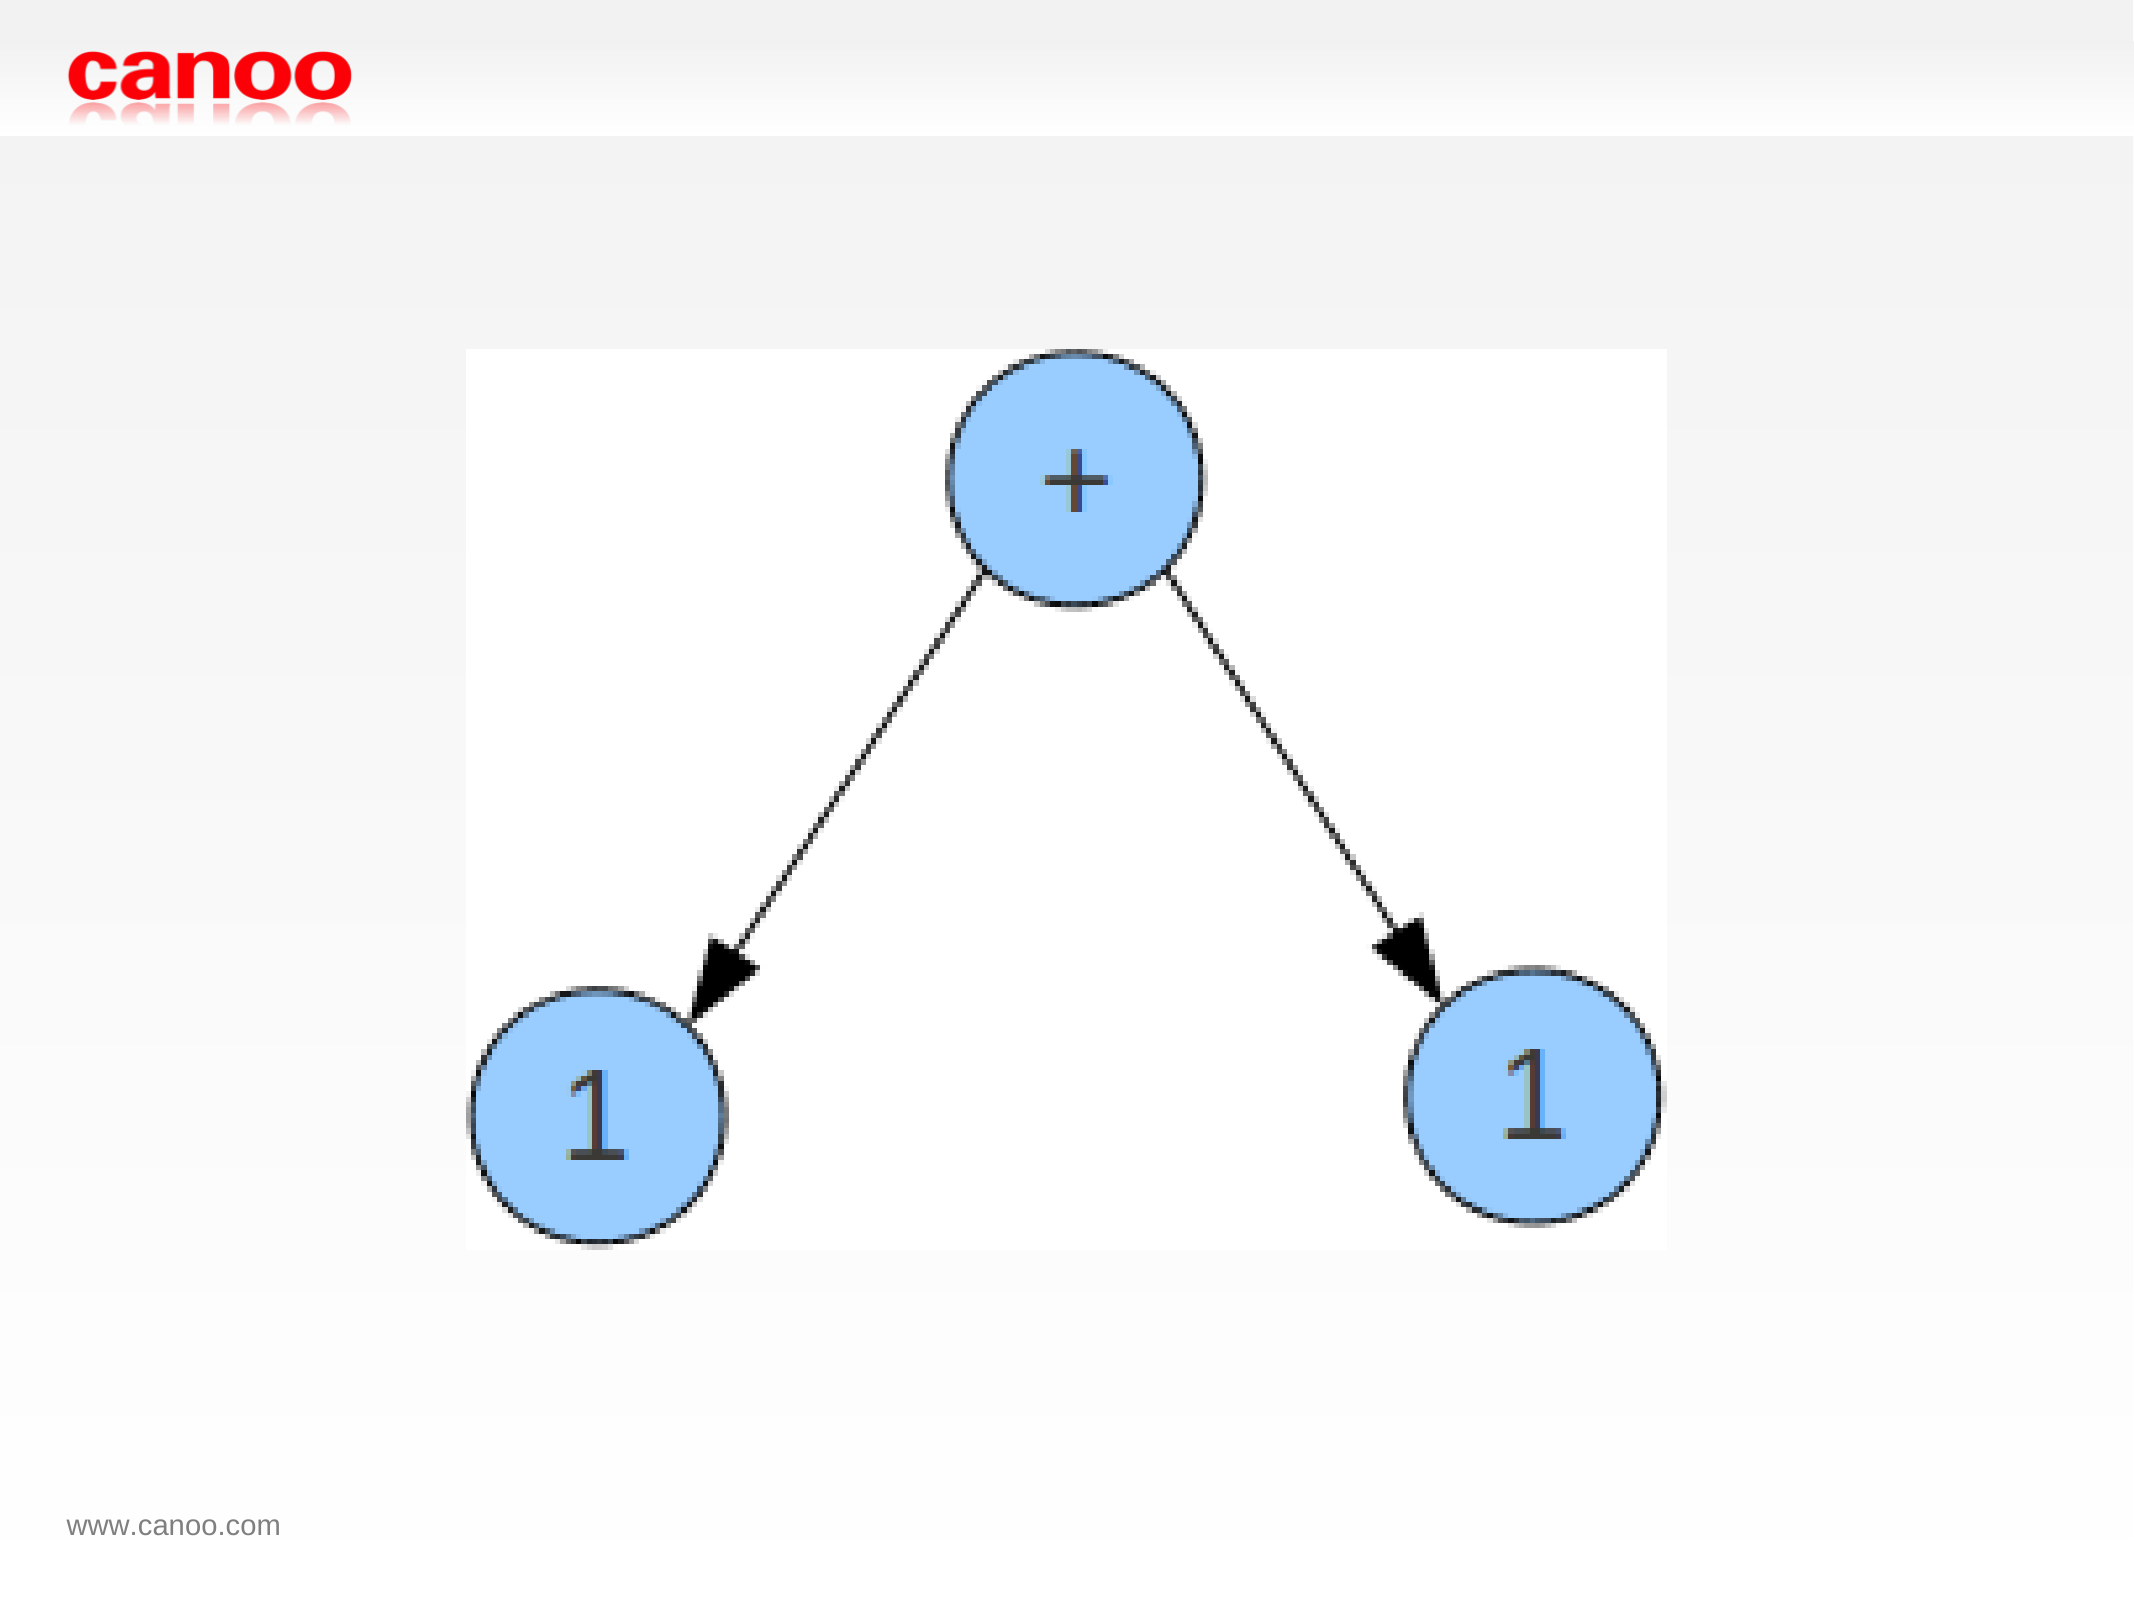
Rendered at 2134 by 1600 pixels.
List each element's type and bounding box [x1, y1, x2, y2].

picture [65, 48, 353, 154]
picture [466, 349, 1667, 1250]
